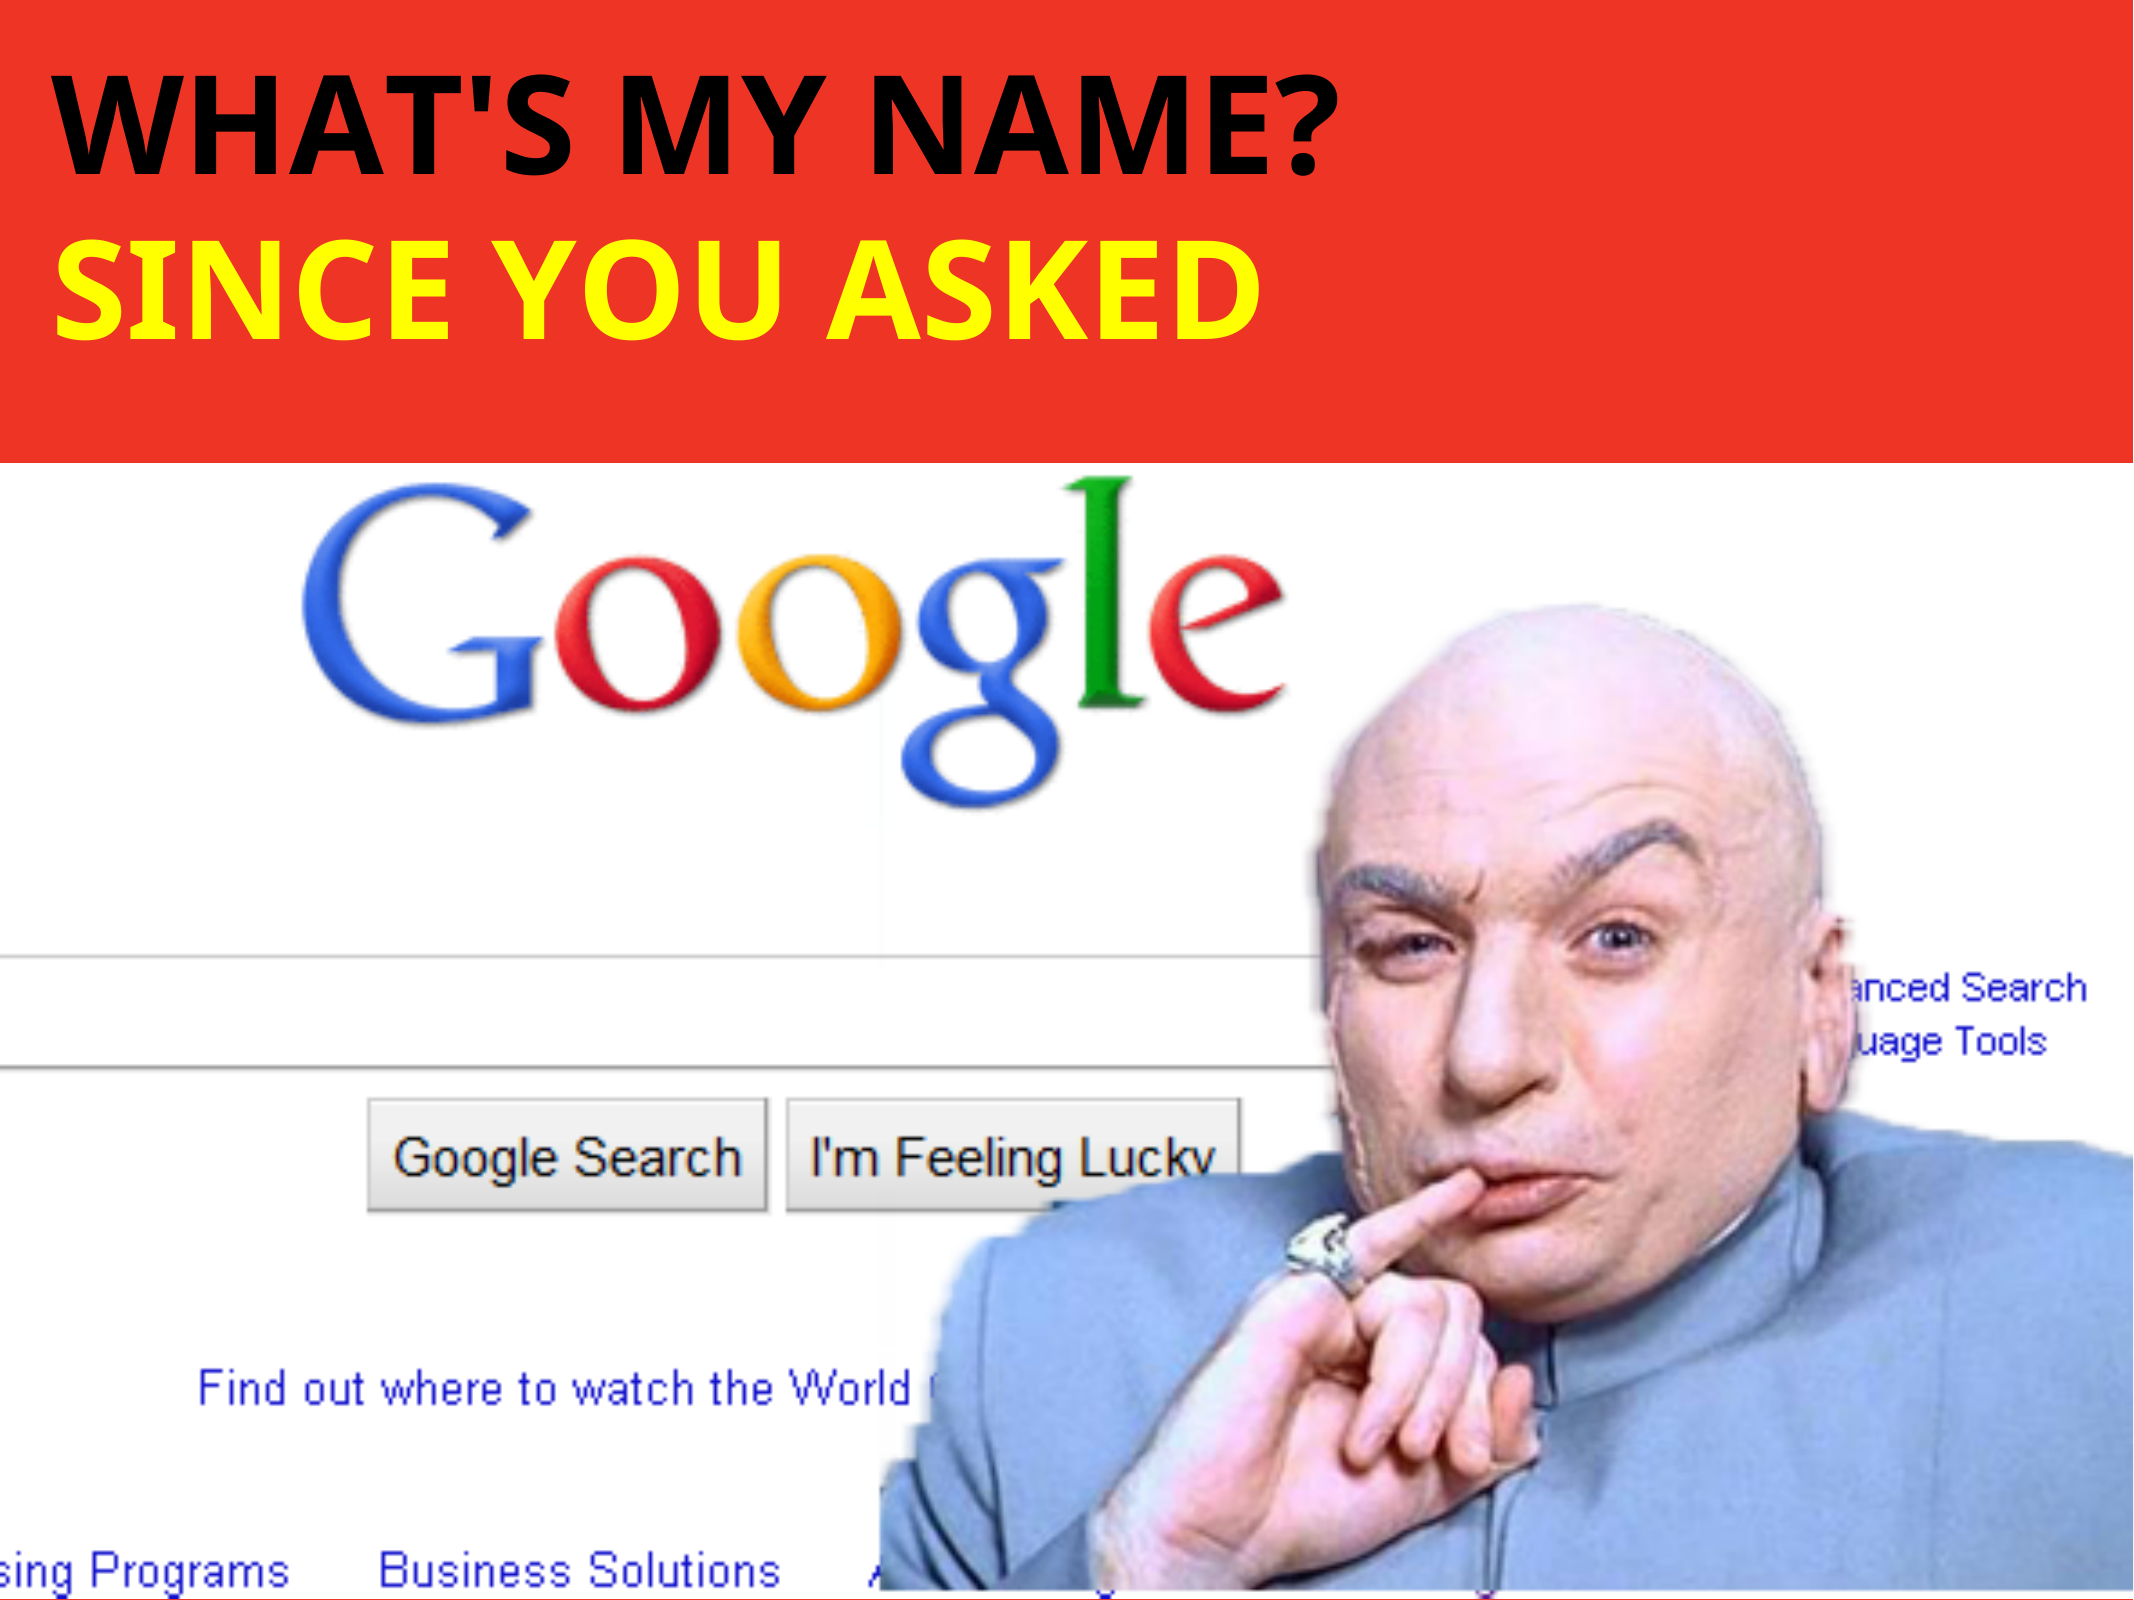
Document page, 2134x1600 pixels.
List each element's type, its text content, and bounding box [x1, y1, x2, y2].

text_box WHAT'S MY NAME? SINCE YOU ASKED [41, 37, 2134, 463]
picture [0, 463, 2134, 1599]
